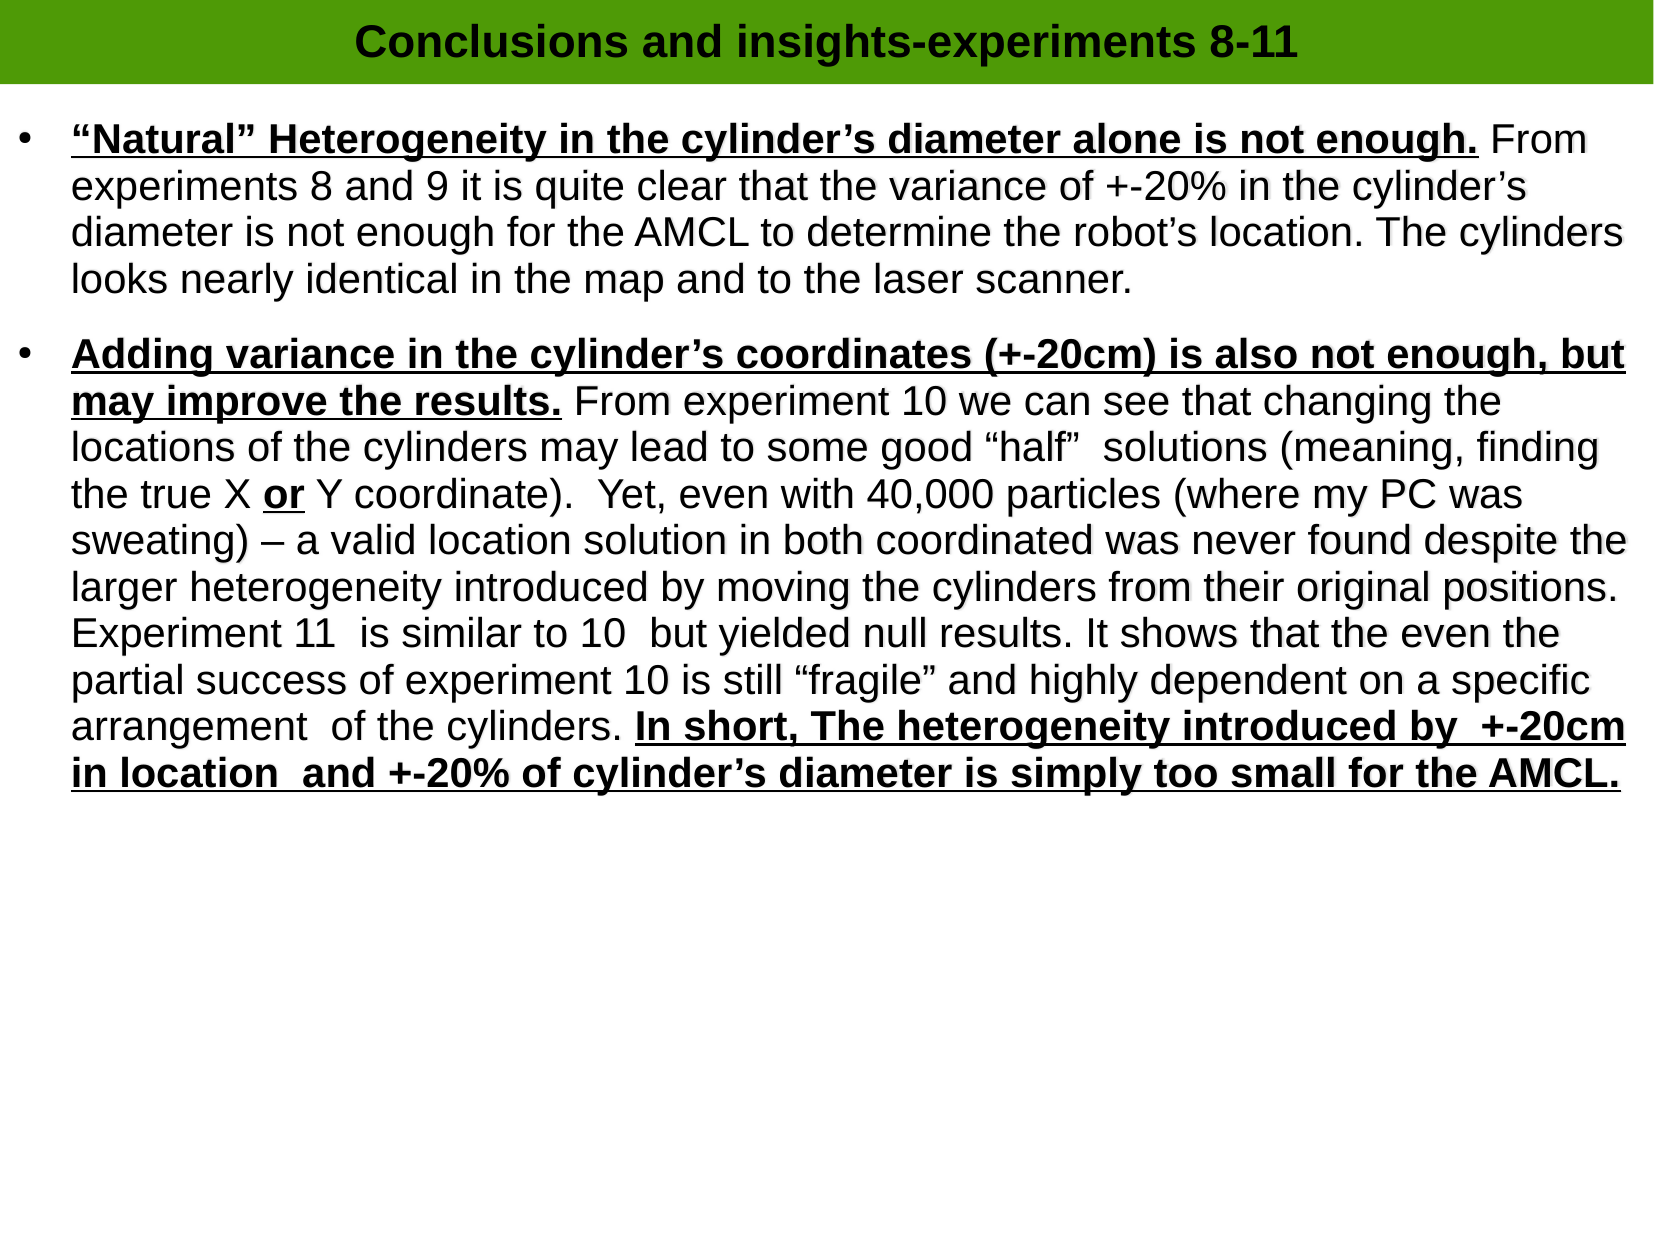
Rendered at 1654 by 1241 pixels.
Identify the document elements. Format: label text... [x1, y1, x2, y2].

title Conclusions and insights-experiments 8-11 [0, 0, 1654, 85]
list “Natural” Heterogeneity in the cylinder’s diameter alone is not enough. From experiments 8 and 9 it is quite clear that the variance of +-20% in the cylinder’s diameter is not enough for the AMCL to determine the robot’s location. The cylinders looks nearly identical in the map and to the laser scanner. Adding variance in the cylinder’s coordinates (+-20cm) is also not enough, but may improve the results. From experiment 10 we can see that changing the locations of the cylinders may lead to some good “half” solutions (meaning, finding the true X or Y coordinate). Yet, even with 40,000 particles (where my PC was sweating) – a valid location solution in both coordinated was never found despite the larger heterogeneity introduced by moving the cylinders from their original positions. Experiment 11 is similar to 10 but yielded null results. It shows that the even the partial success of experiment 10 is still “fragile” and highly dependent on a specific arrangement of the cylinders. In short, The heterogeneity introduced by +-20cm in location and +-20% of cylinder’s diameter is simply too small for the AMCL. [0, 115, 1654, 1241]
